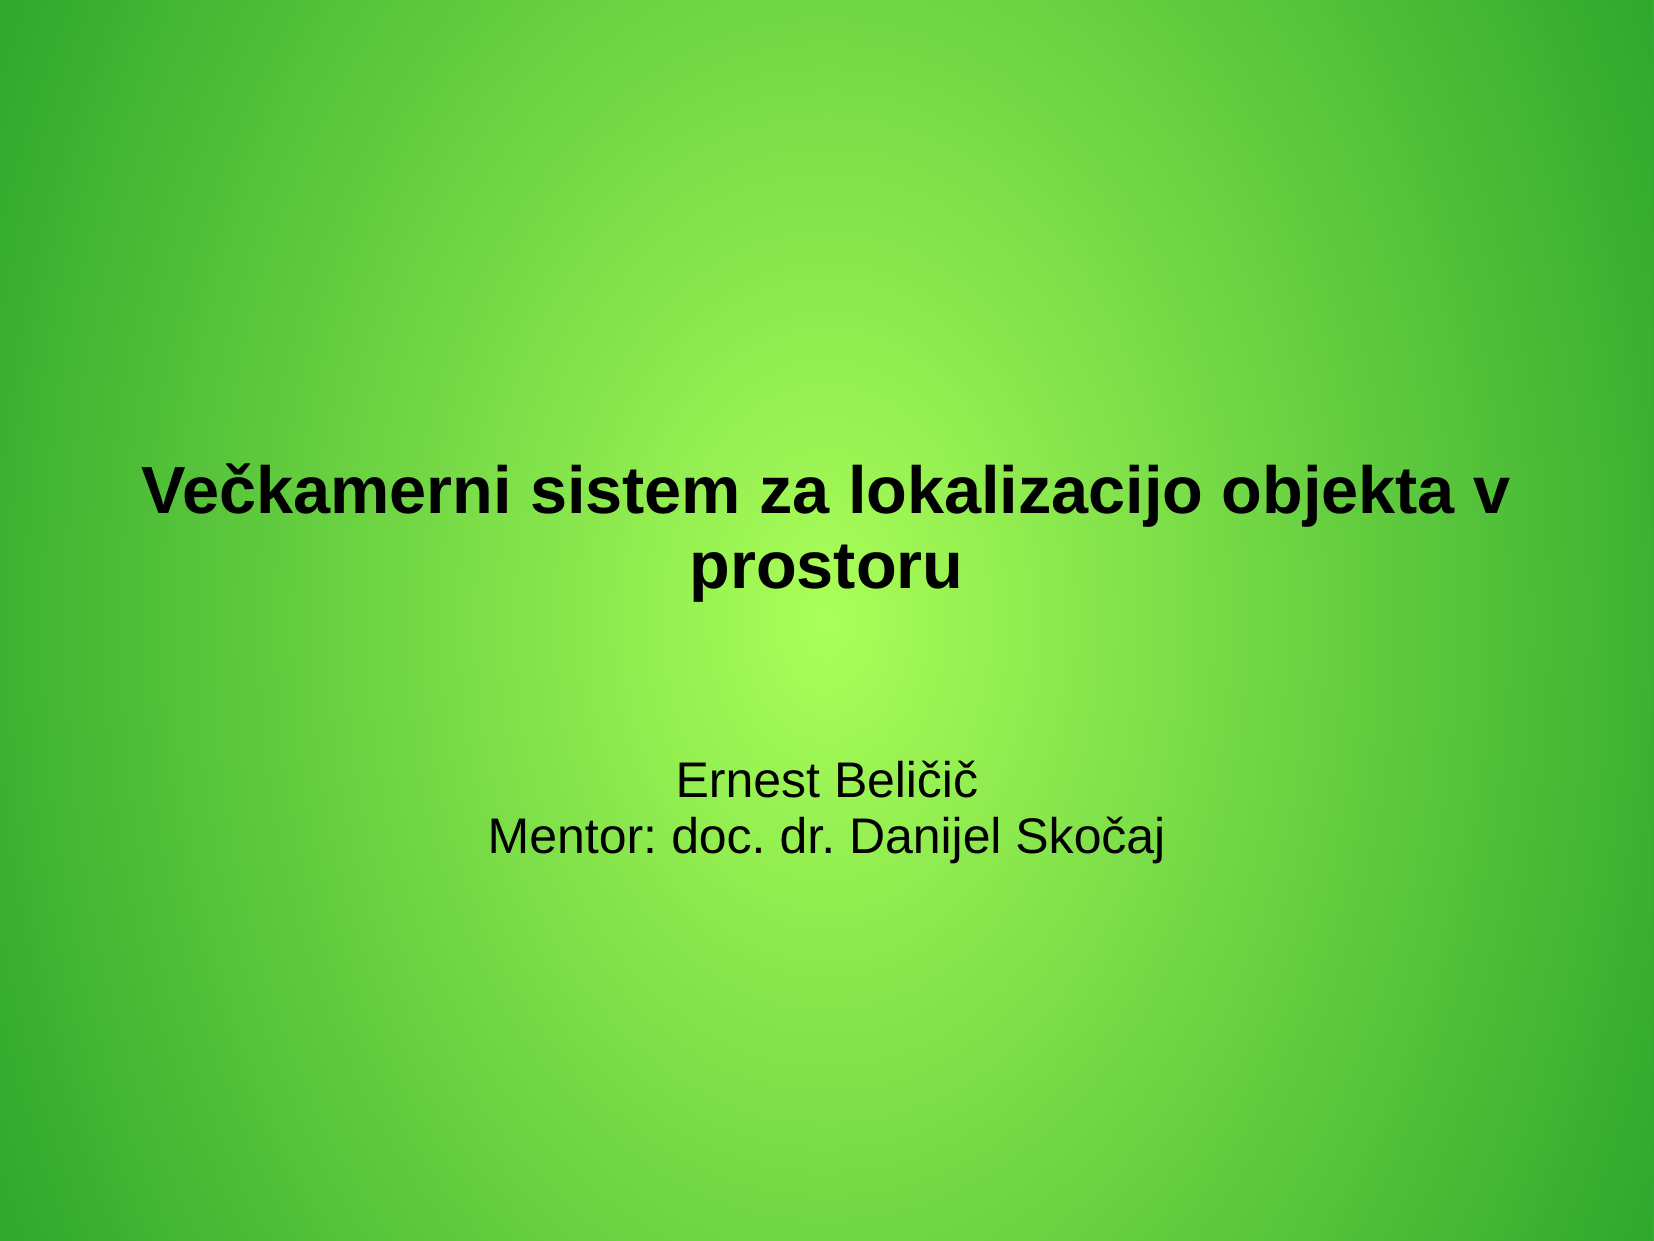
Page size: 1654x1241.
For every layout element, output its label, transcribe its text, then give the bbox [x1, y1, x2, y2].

subtitle Večkamerni sistem za lokalizacijo objekta v prostoru Ernest Beličič Mentor: doc. dr. Danijel Skočaj [82, 299, 1571, 1019]
